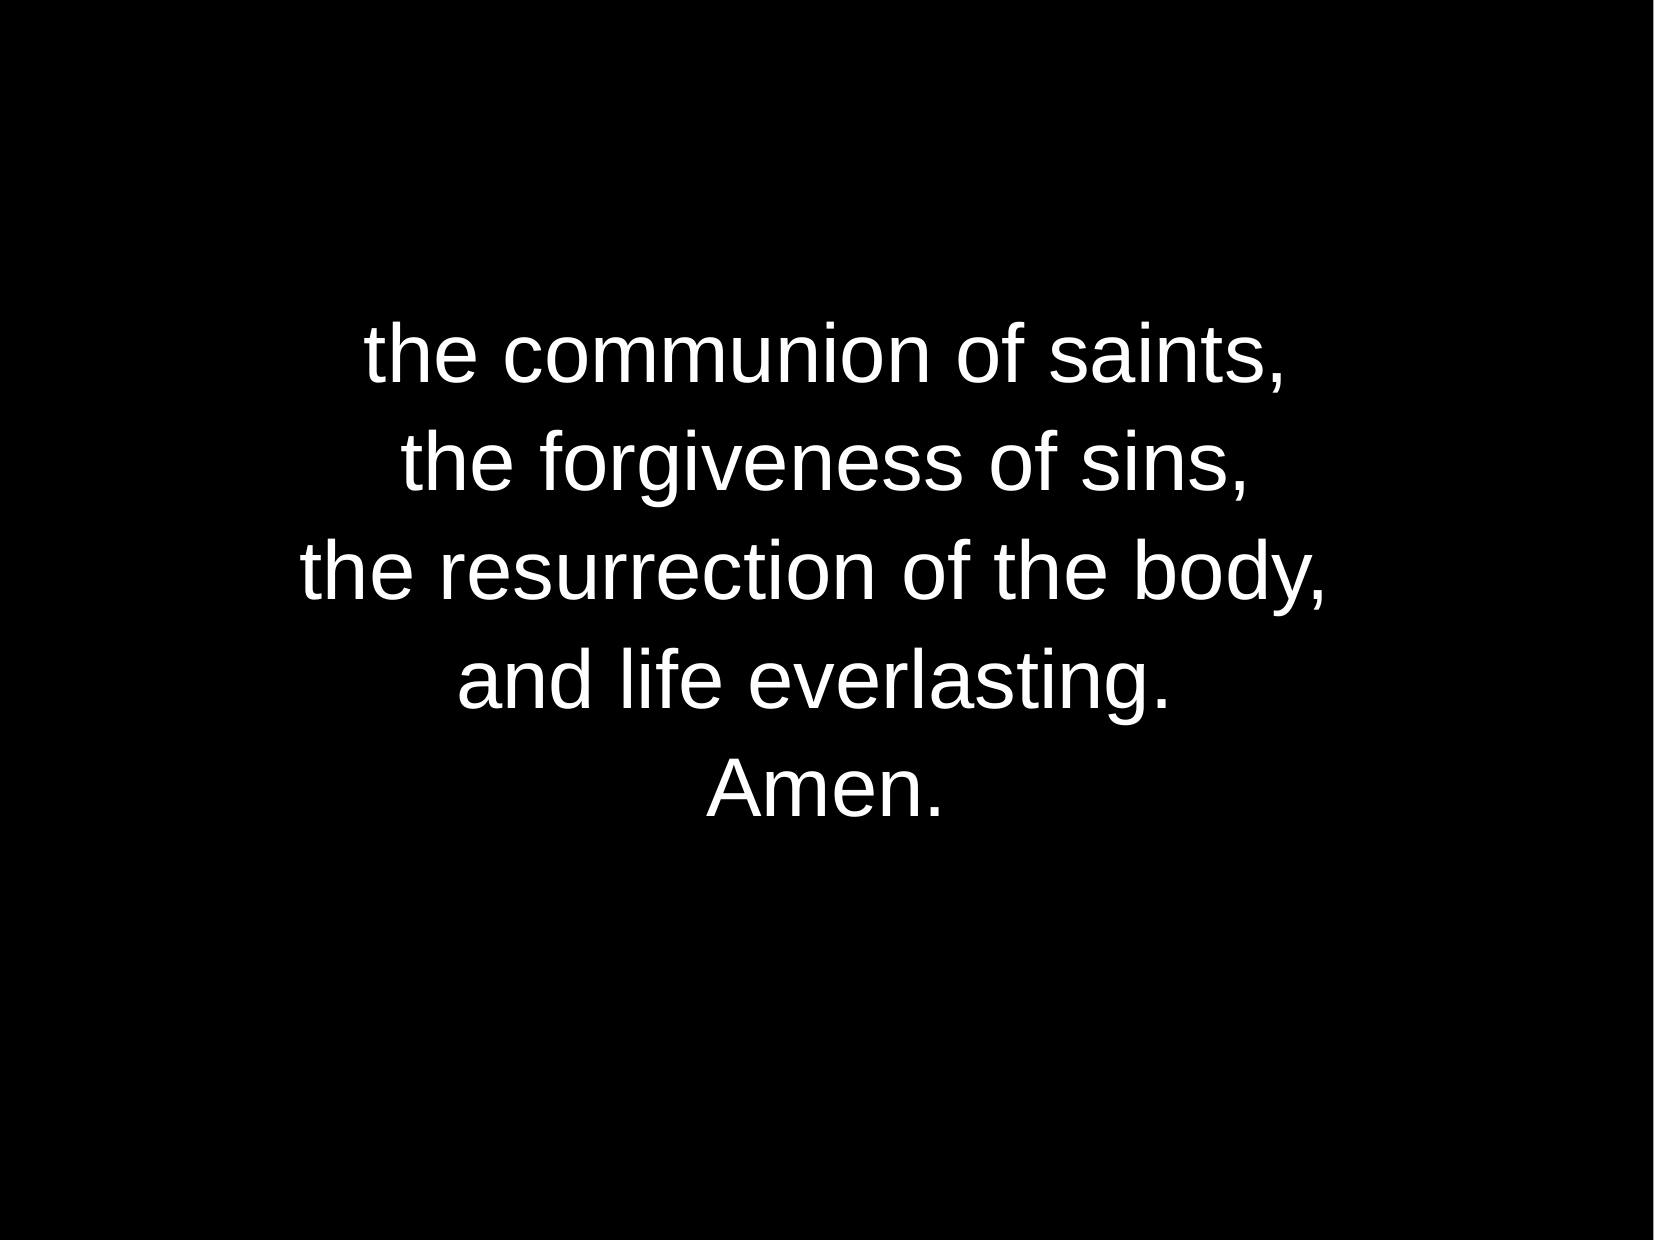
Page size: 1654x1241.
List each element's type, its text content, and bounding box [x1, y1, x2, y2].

list the communion of saints, the forgiveness of sins, the resurrection of the body, and life everlasting. Amen. [0, 307, 1654, 1241]
